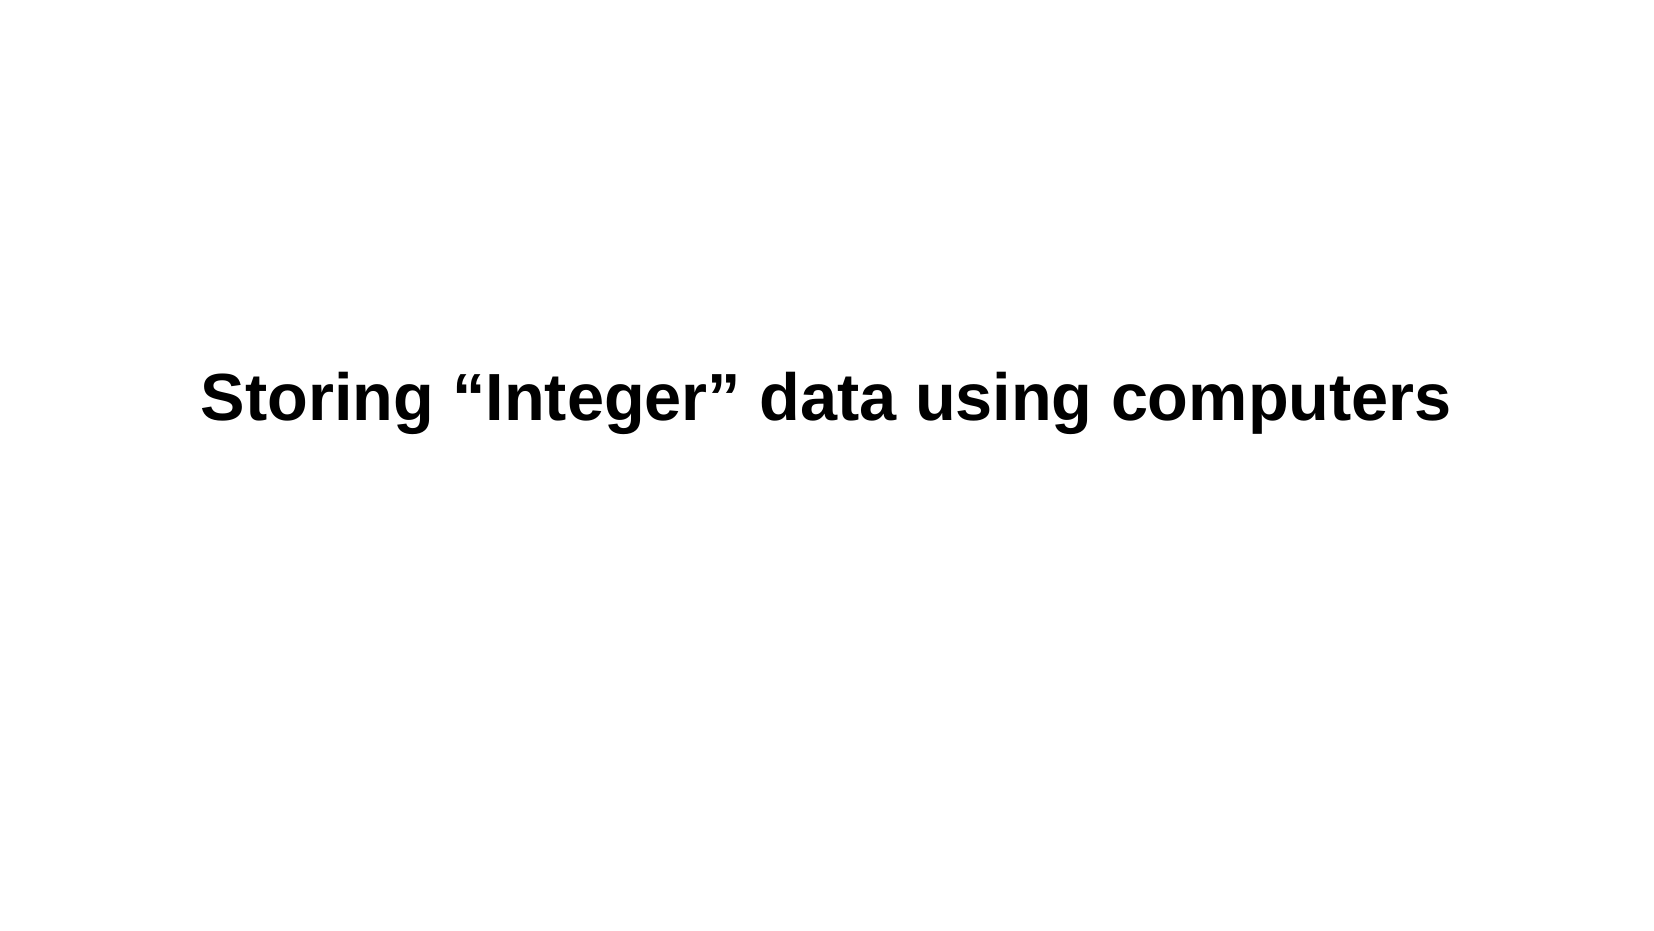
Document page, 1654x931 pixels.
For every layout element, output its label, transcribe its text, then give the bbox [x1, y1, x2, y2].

subtitle Storing “Integer” data using computers [82, 37, 1571, 757]
